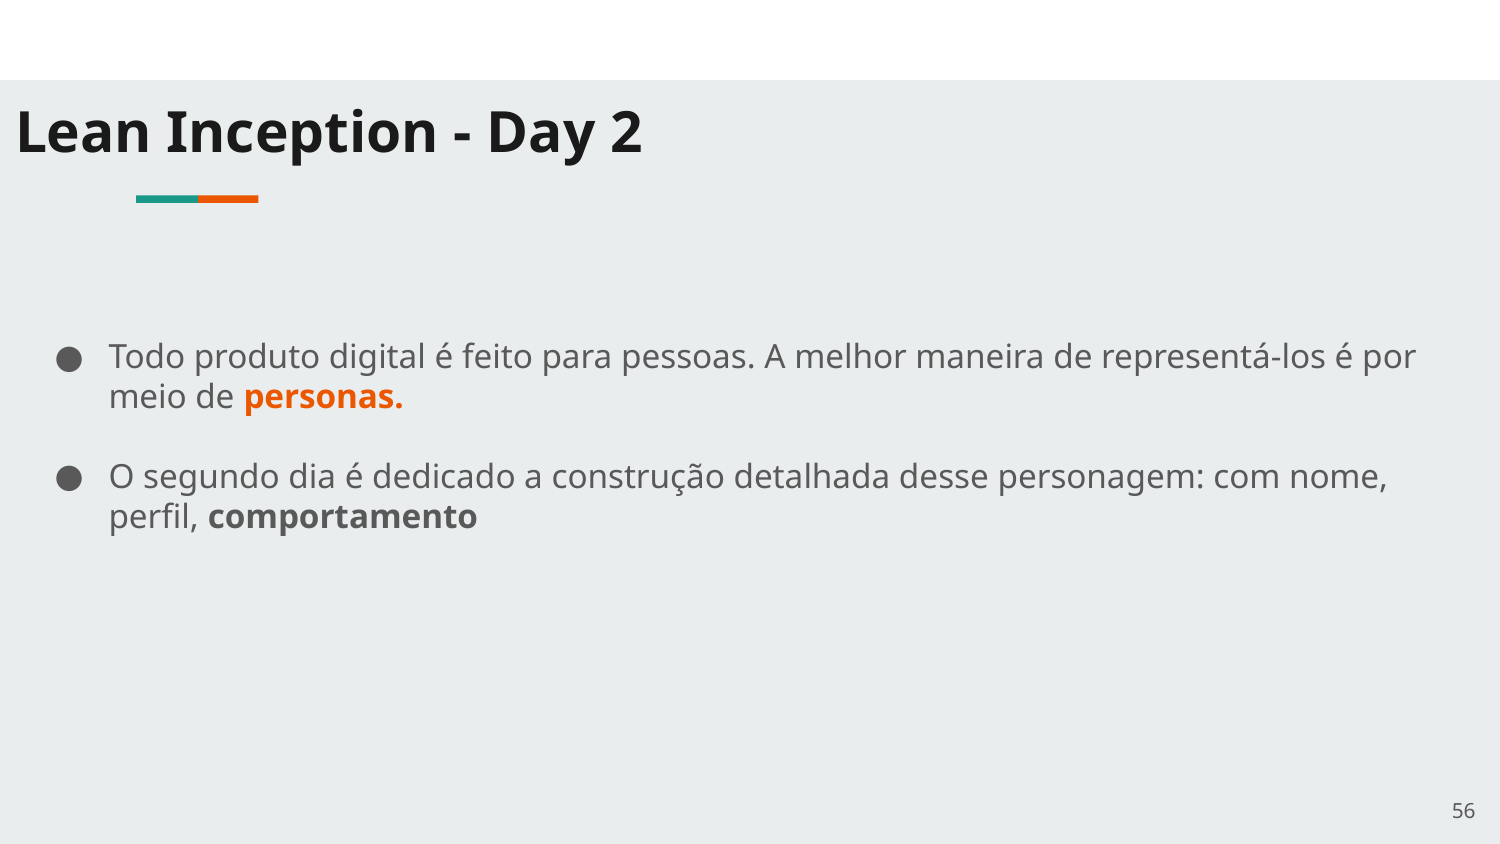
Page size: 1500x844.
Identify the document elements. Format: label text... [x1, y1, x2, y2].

title Lean Inception - Day 2 [0, 80, 1101, 181]
subtitle Todo produto digital é feito para pessoas. A melhor maneira de representá-los é por meio de personas. O segundo dia é dedicado a construção detalhada desse personagem: com nome, perfil, comportamento [18, 235, 1466, 787]
slide_number <number> [1400, 779, 1491, 844]
